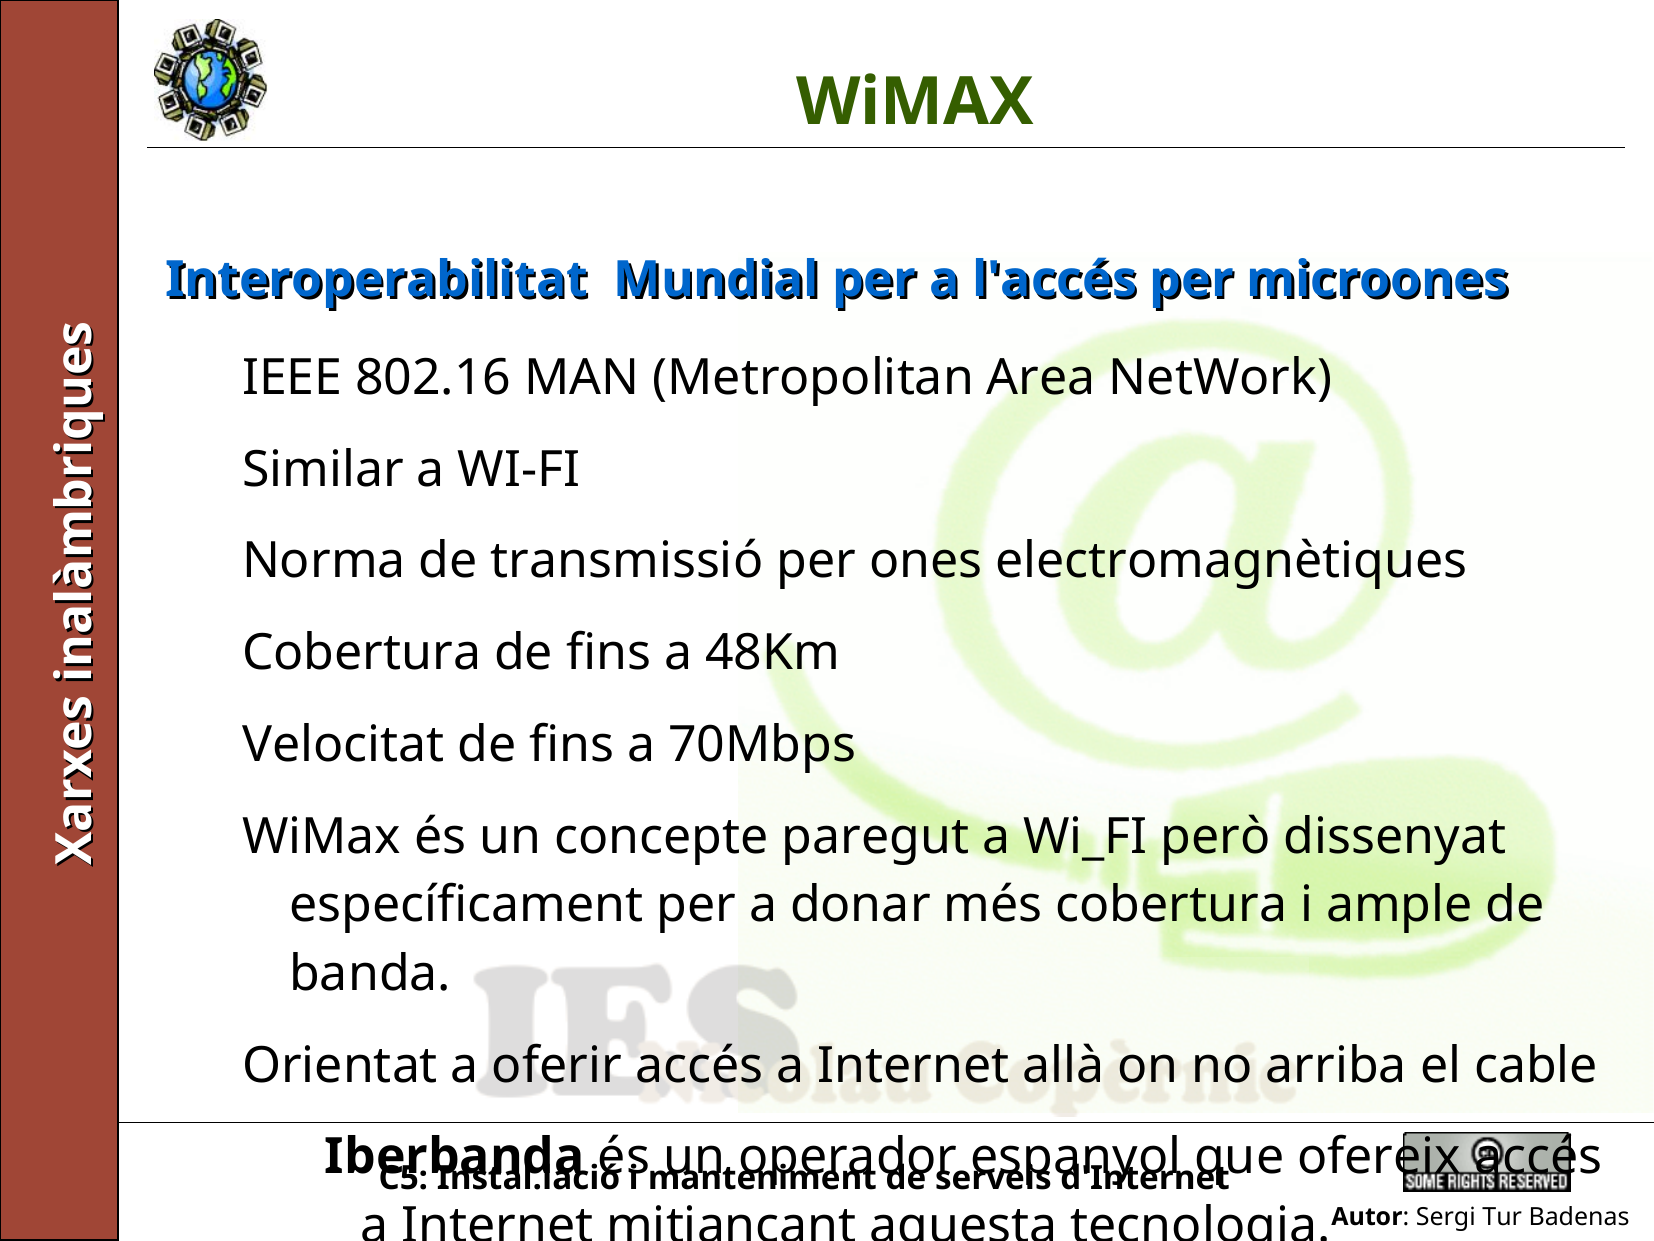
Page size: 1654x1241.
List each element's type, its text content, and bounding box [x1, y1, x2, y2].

picture [466, 252, 1654, 1117]
picture [1403, 1149, 1414, 1157]
title WiMAX [171, 56, 1654, 141]
list Interoperabilitat Mundial per a l'accés per microones IEEE 802.16 MAN (Metropolitan Area NetWork) Similar a WI-FI Norma de transmissió per ones electromagnètiques Cobertura de fins a 48Km Velocitat de fins a 70Mbps WiMax és un concepte paregut a Wi_FI però dissenyat específicament per a donar més cobertura i ample de banda. Orientat a oferir accés a Internet allà on no arriba el cable Iberbanda és un operador espanyol que ofereix accés a Internet mitjançant aquesta tecnologia. [147, 242, 1636, 1078]
picture [1557, 1149, 1571, 1157]
picture [1557, 1160, 1571, 1170]
picture [154, 19, 268, 142]
picture [1403, 1132, 1571, 1192]
